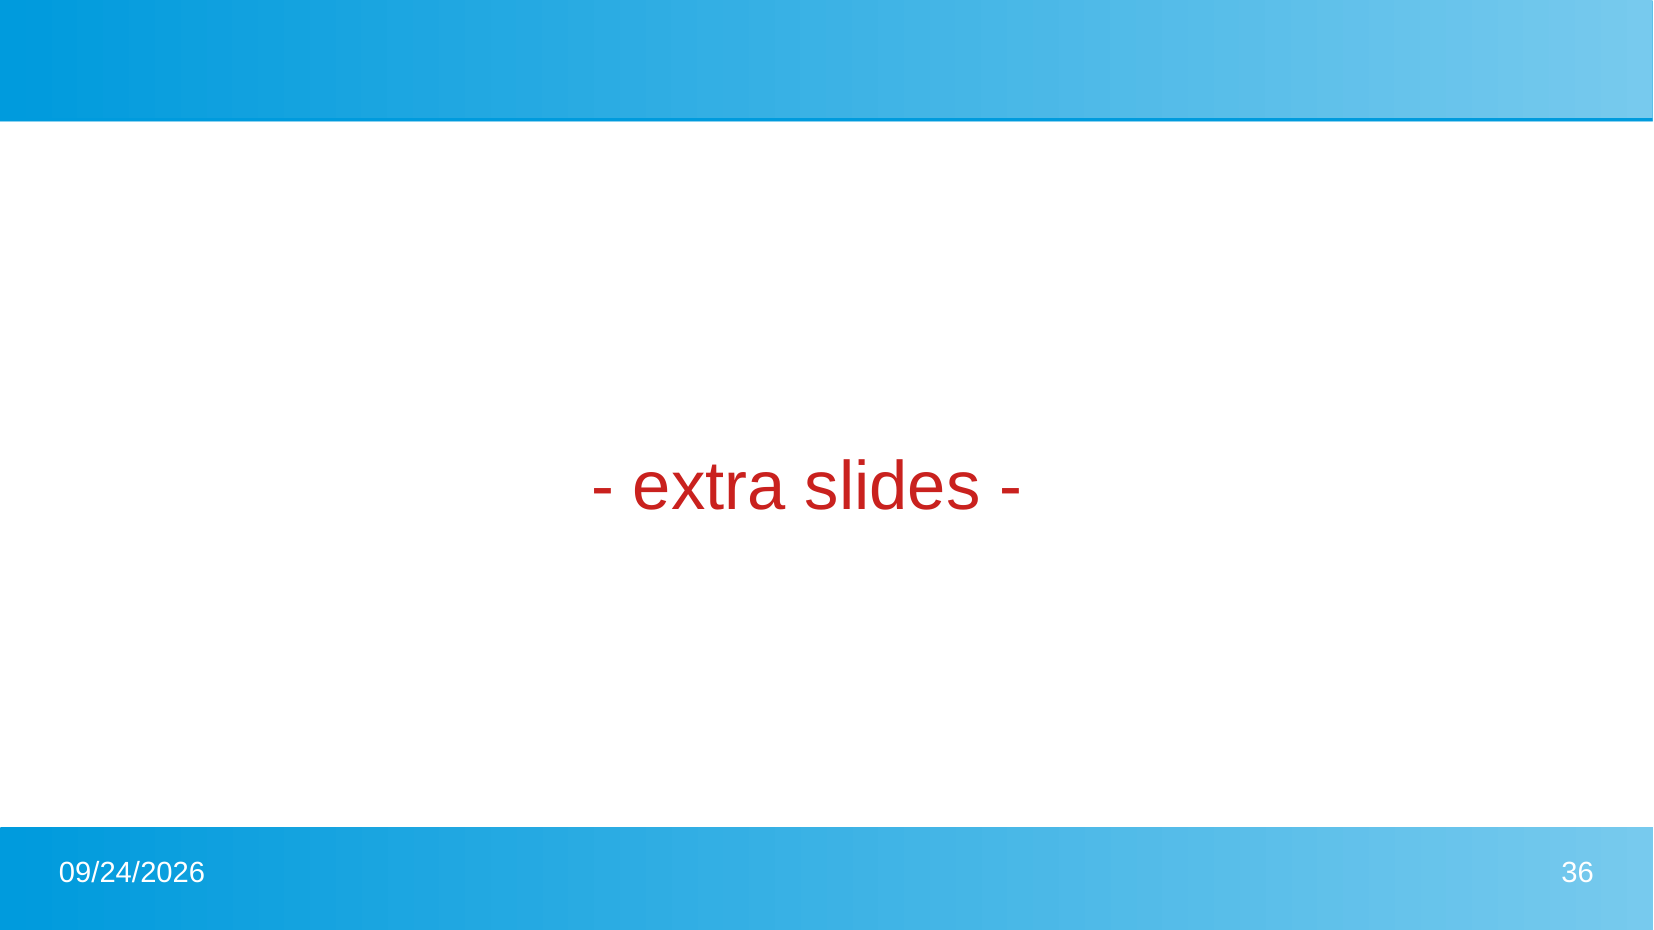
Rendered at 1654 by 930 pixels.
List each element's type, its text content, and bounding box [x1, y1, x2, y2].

title - extra slides - [39, 446, 1575, 525]
